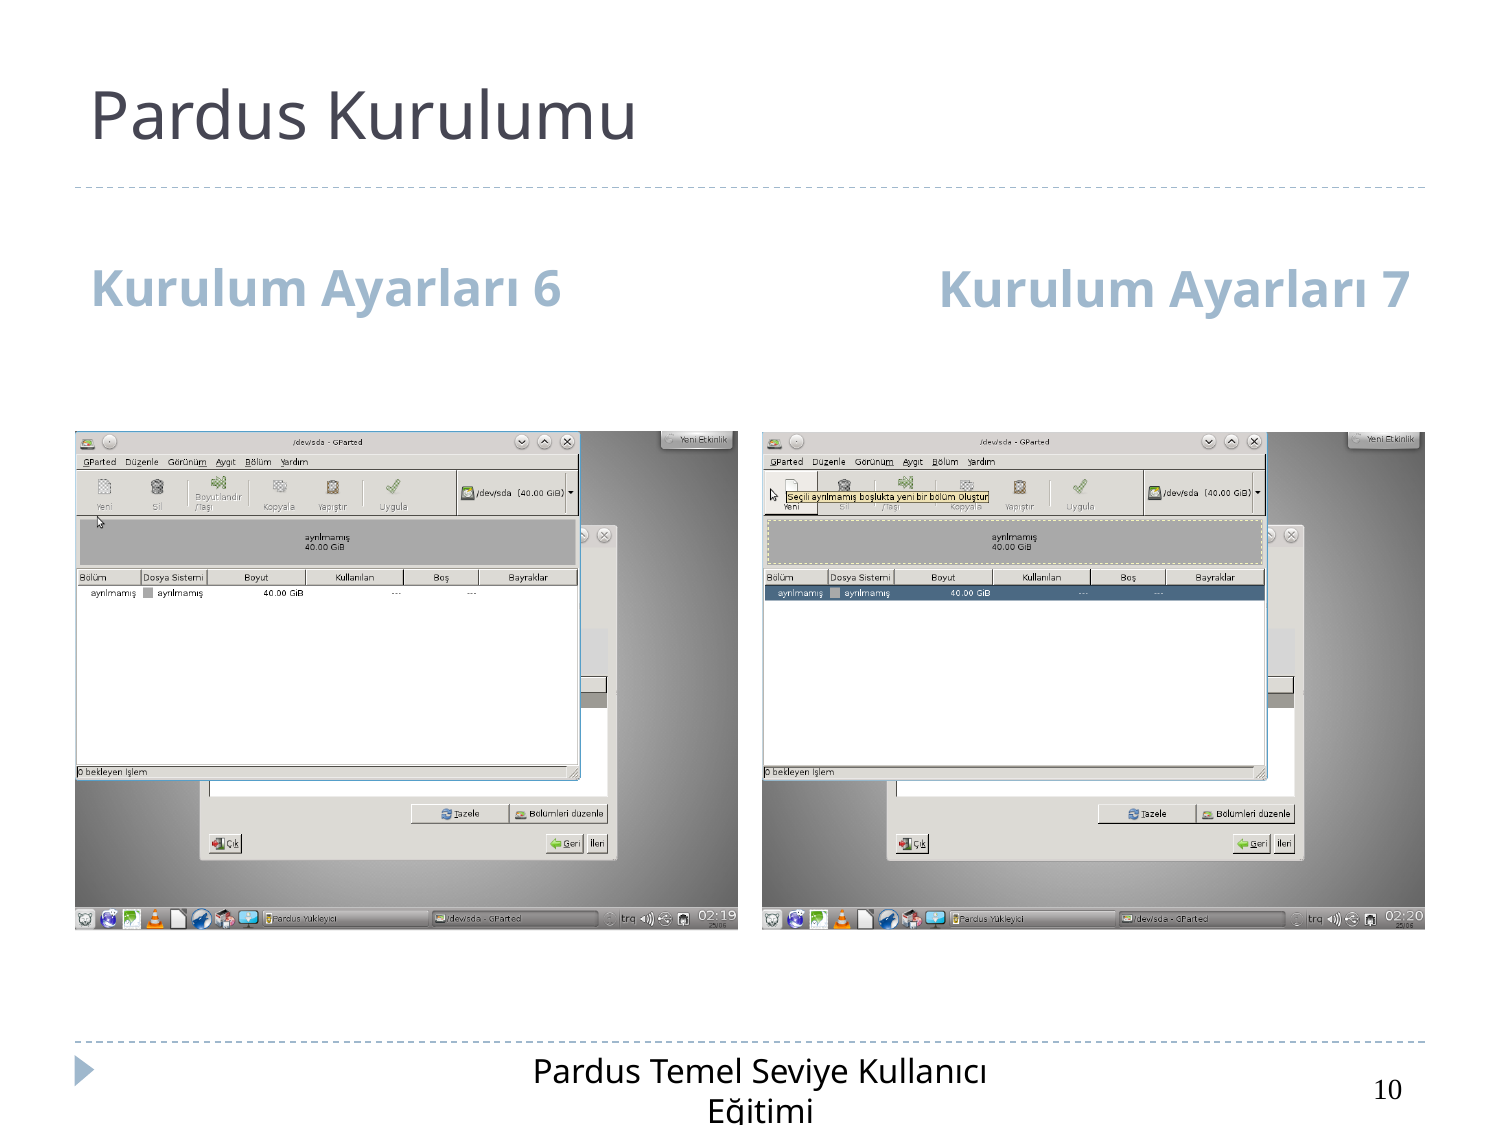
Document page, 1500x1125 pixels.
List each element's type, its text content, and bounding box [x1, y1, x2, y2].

picture [762, 432, 1425, 930]
picture [75, 431, 738, 931]
list Kurulum Ayarları 7 [762, 212, 1426, 325]
list Kurulum Ayarları 6 [75, 210, 738, 324]
title Pardus Kurulumu [75, 37, 1425, 188]
